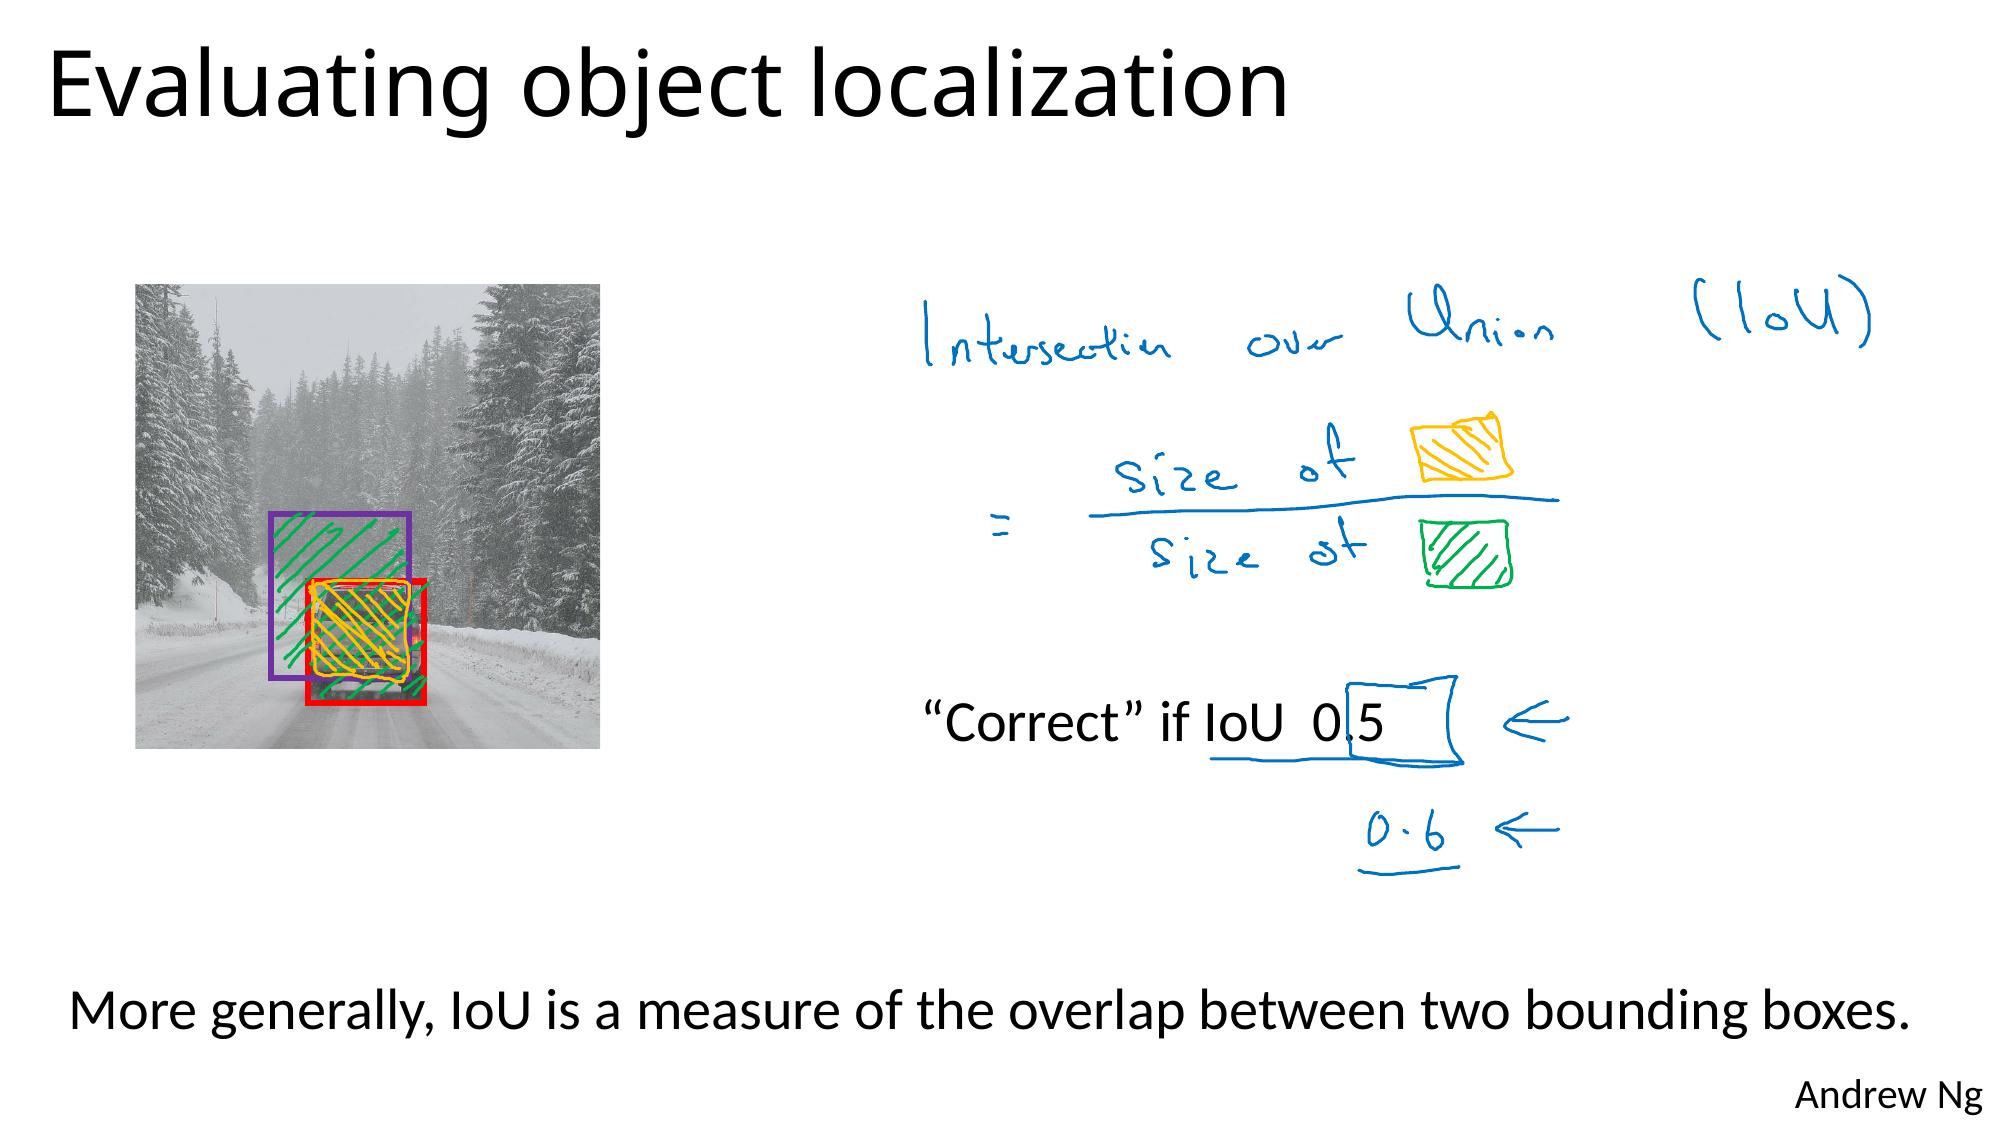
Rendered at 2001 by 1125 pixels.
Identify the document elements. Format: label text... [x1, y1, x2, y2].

text_box “Correct” if IoU 0.5 [905, 703, 1207, 761]
title Evaluating object localization [30, 29, 2000, 248]
text_box More generally, IoU is a measure of the overlap between two bounding boxes. [53, 964, 1949, 1050]
picture [135, 271, 1874, 879]
